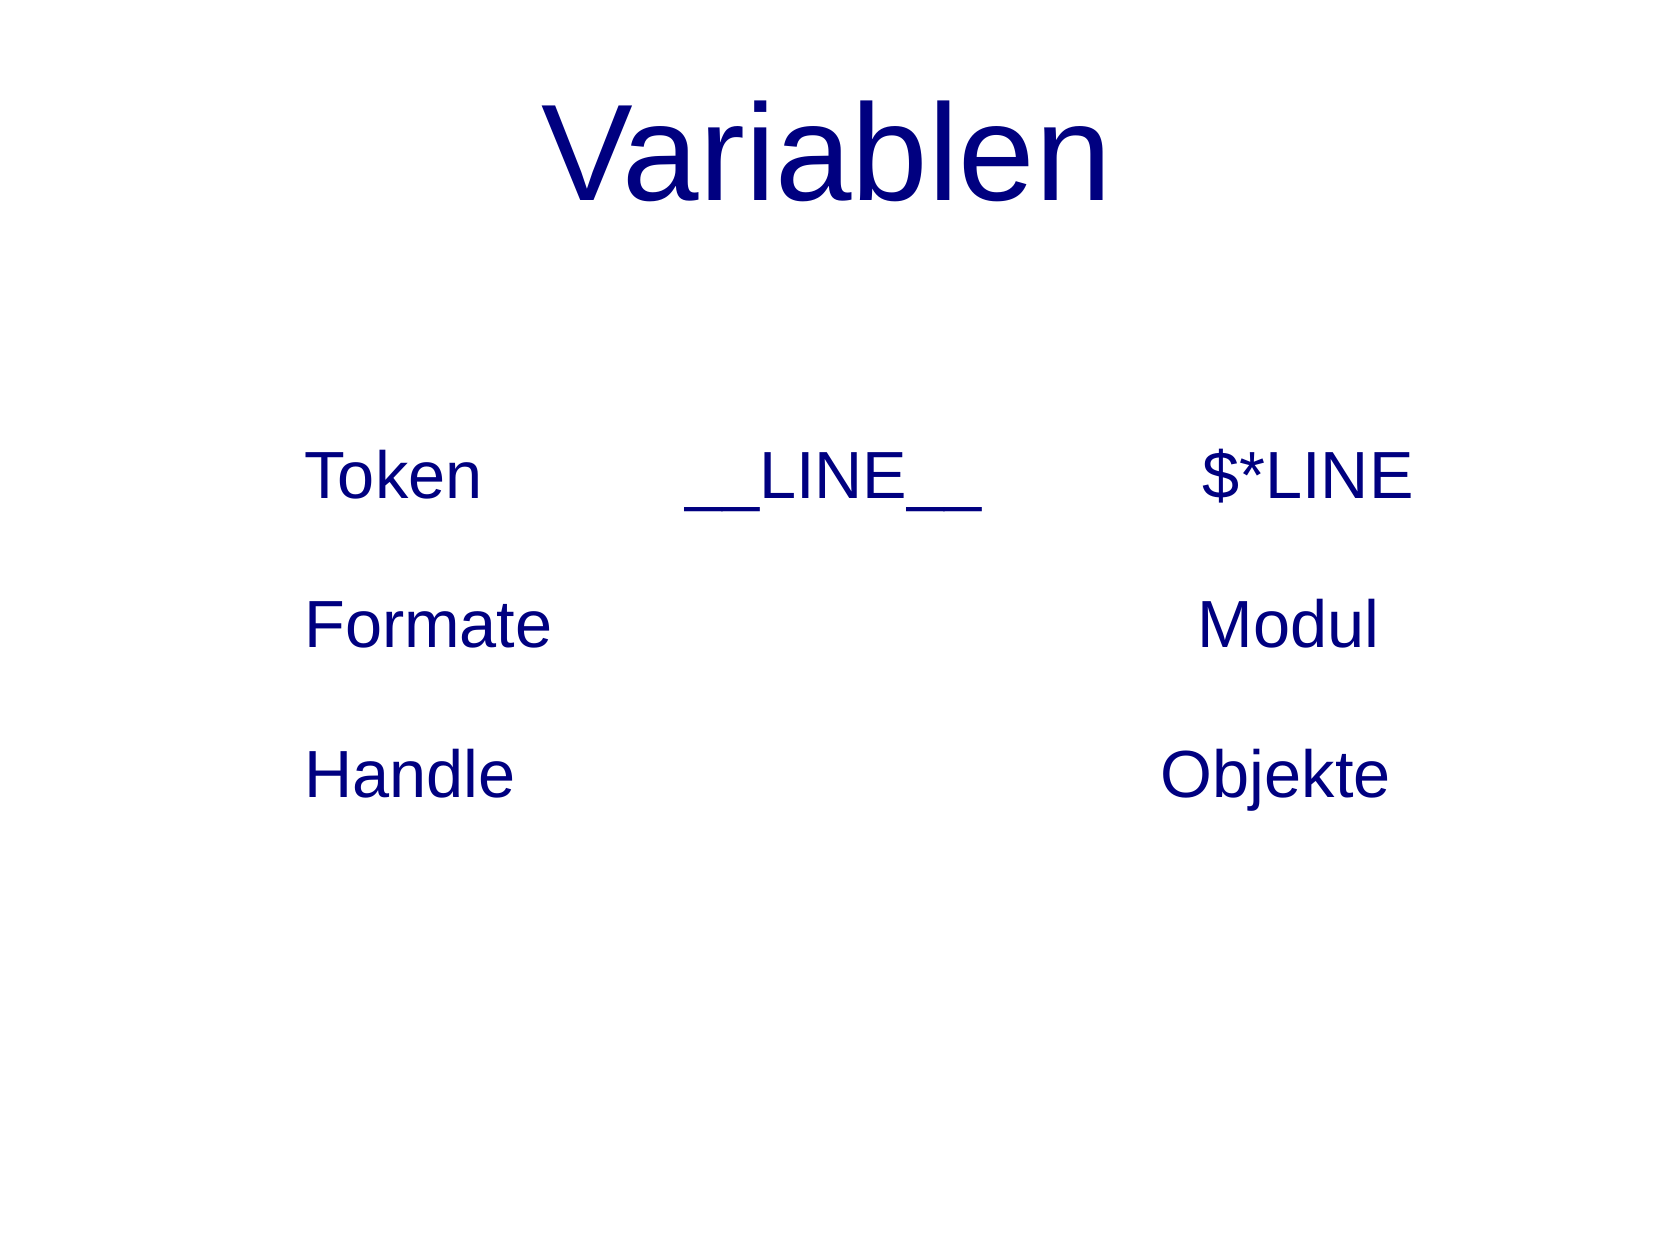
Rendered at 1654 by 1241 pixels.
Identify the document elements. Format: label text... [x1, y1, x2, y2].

subtitle Token __LINE__ $*LINE Formate Modul Handle Objekte [82, 290, 1571, 1109]
title Variablen [82, 49, 1571, 257]
